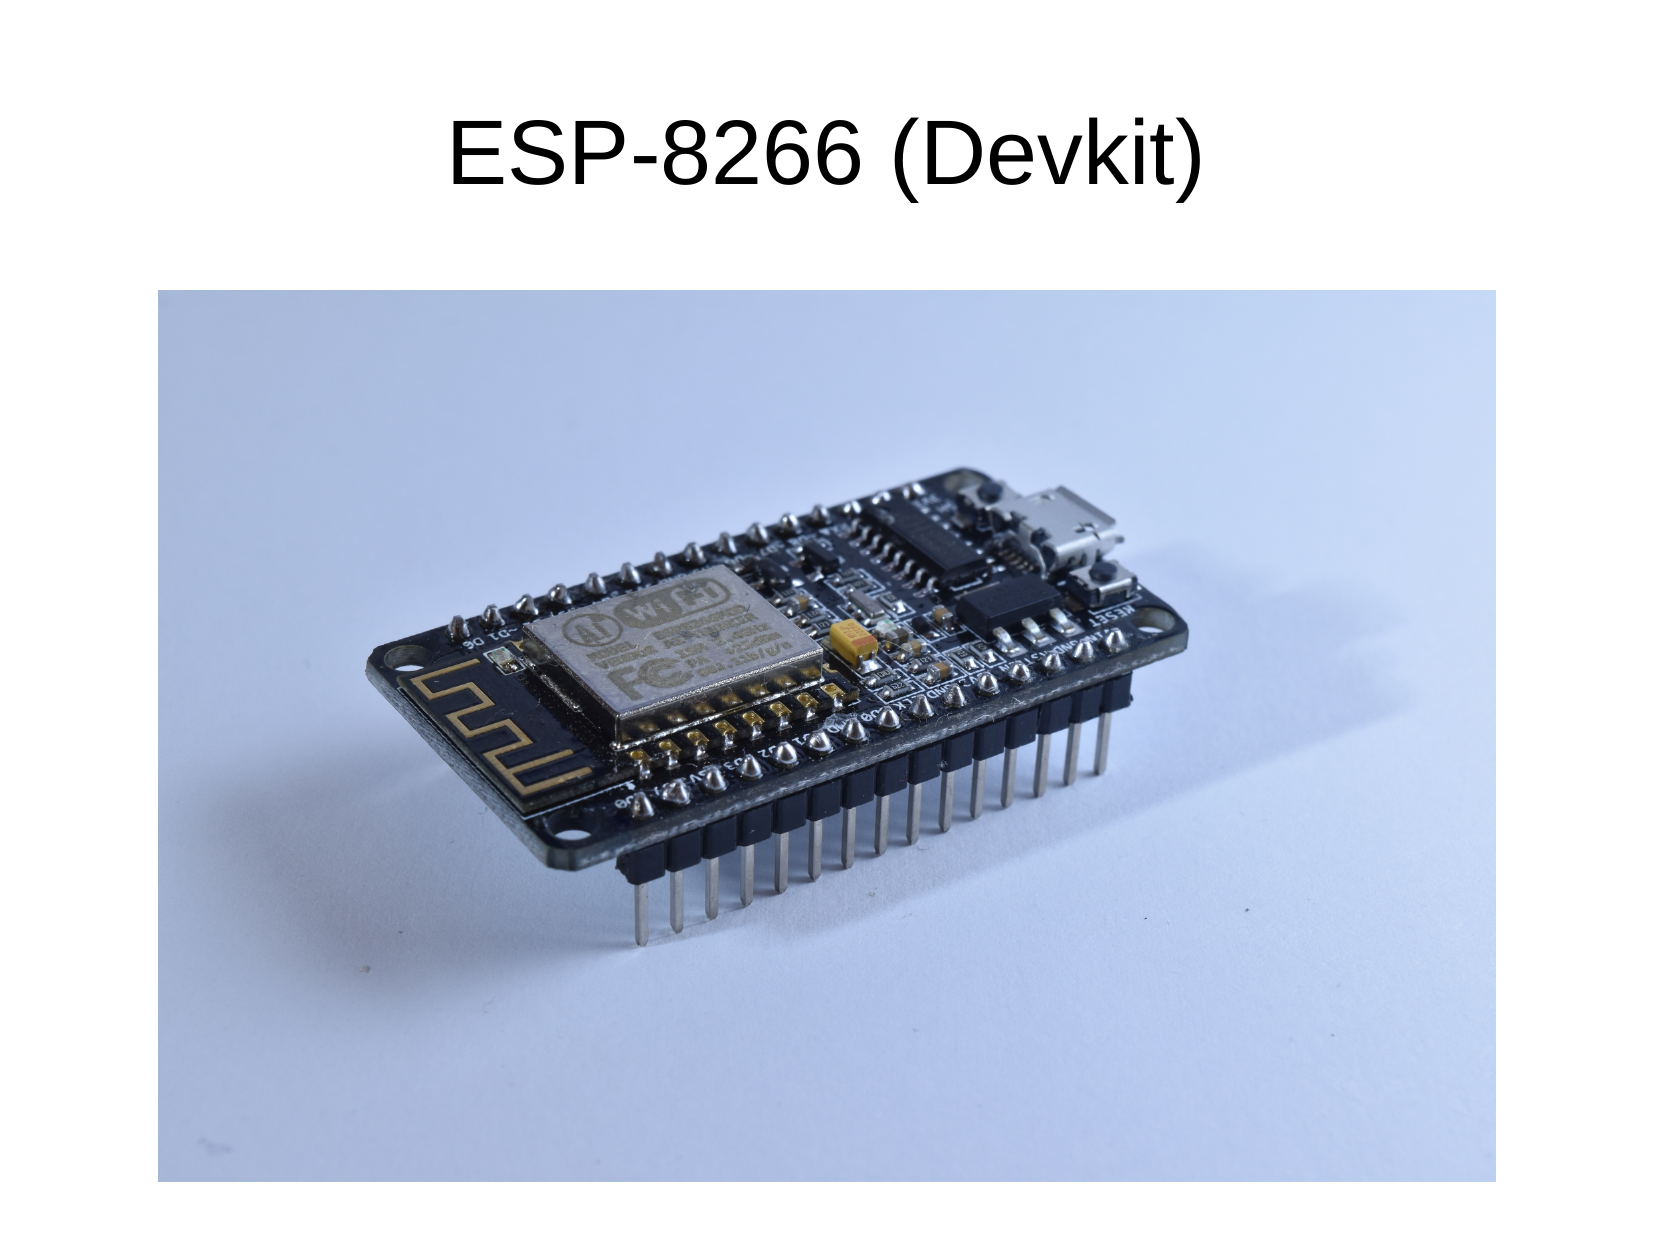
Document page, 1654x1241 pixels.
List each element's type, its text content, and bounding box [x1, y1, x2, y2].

picture [158, 290, 1496, 1182]
title ESP-8266 (Devkit) [82, 49, 1571, 257]
